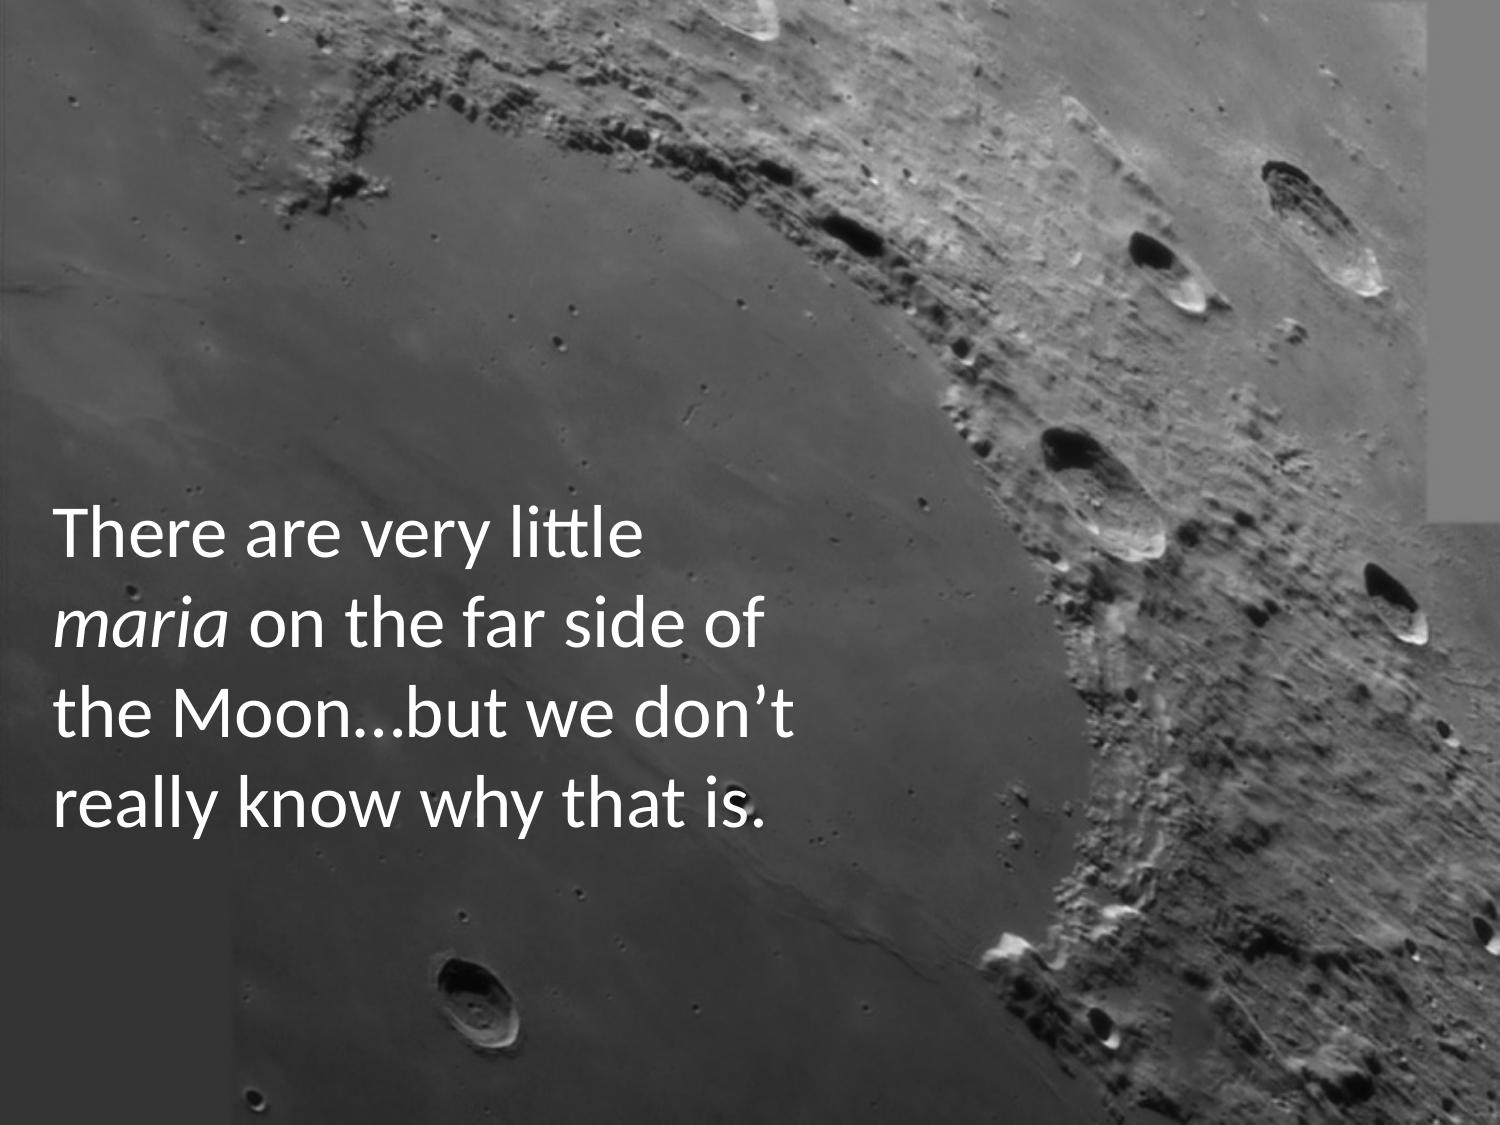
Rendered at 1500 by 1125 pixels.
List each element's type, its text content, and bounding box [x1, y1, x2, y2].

picture [0, 0, 1500, 1125]
text_box There are very little maria on the far side of the Moon…but we don’t really know why that is. [37, 474, 850, 850]
